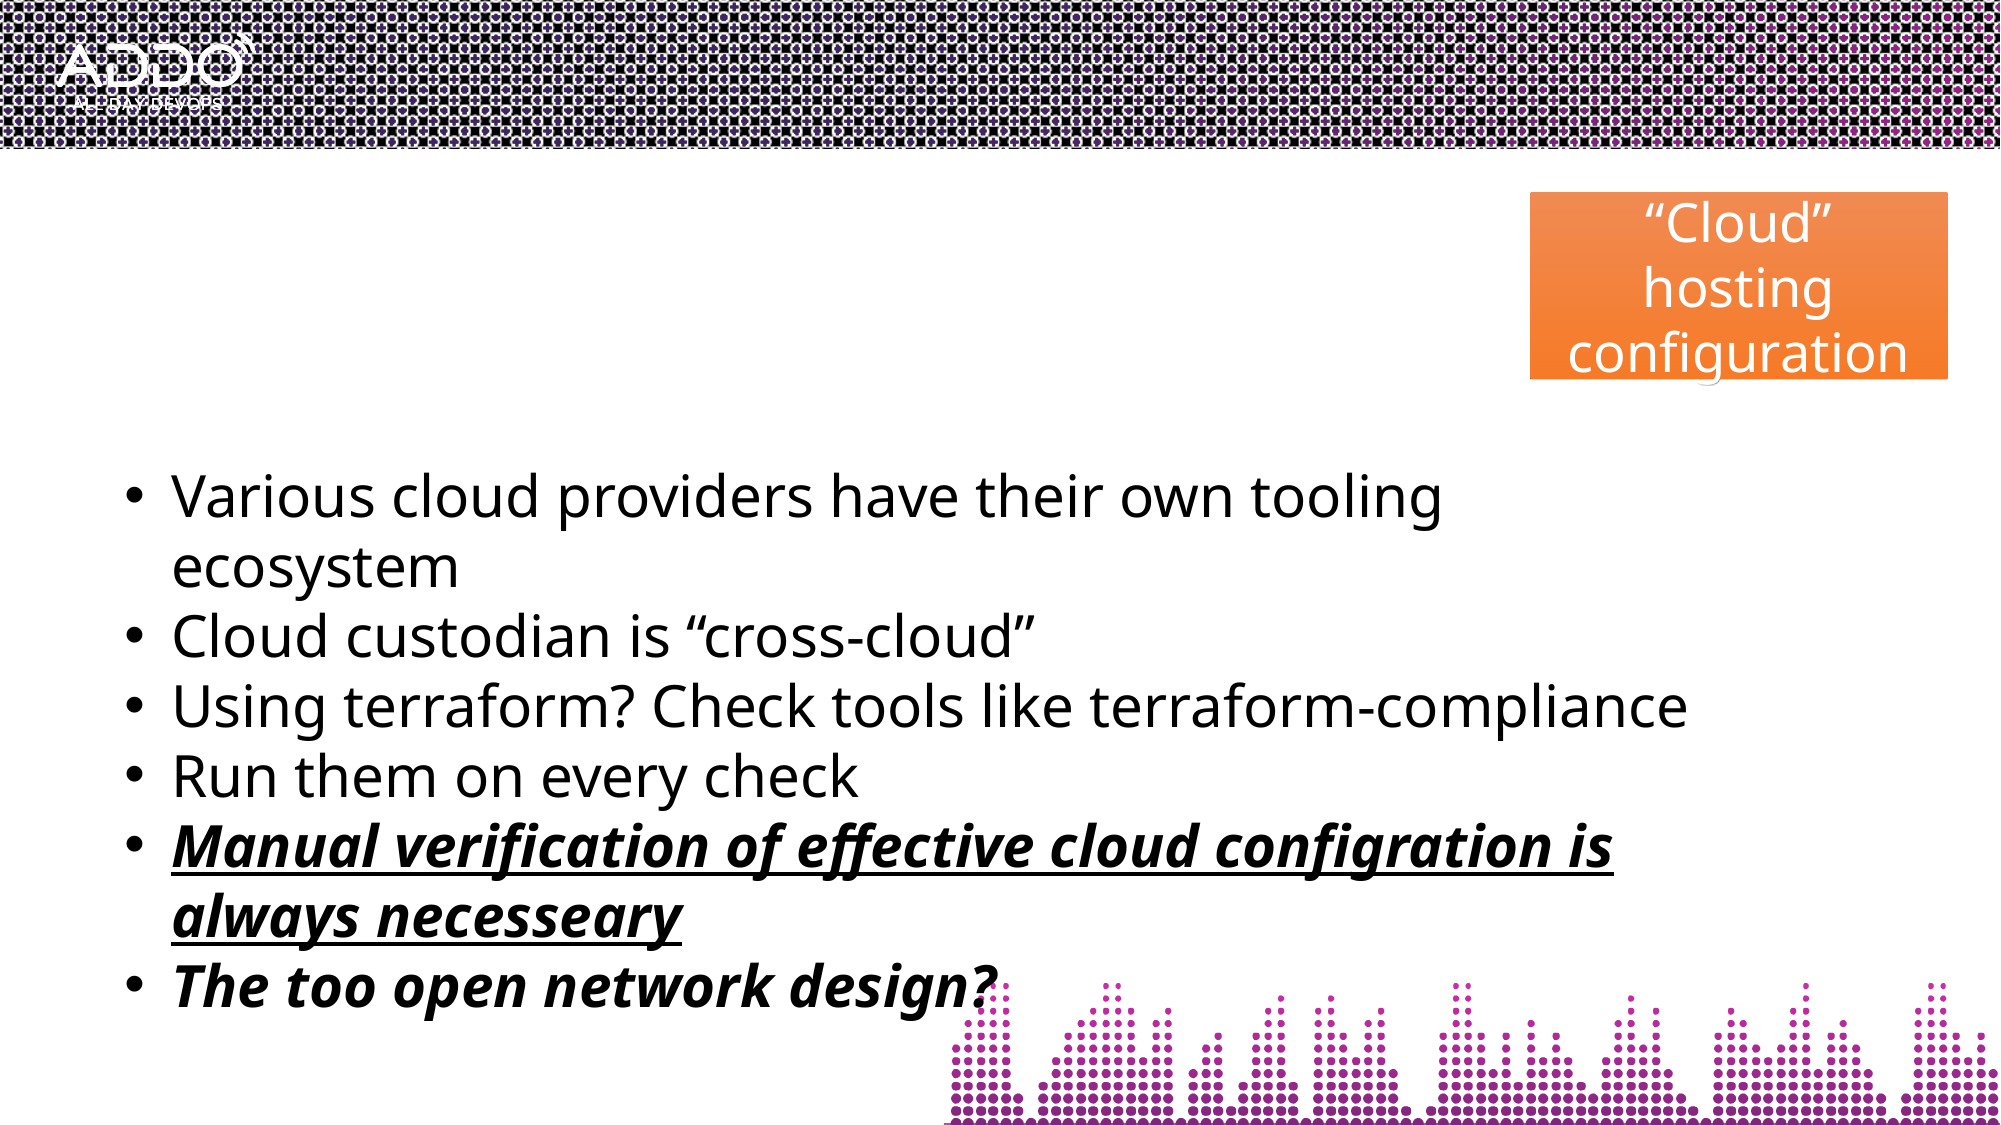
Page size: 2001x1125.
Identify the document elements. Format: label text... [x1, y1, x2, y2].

picture [943, 983, 2000, 1125]
text_box “Cloud” hosting configuration [1530, 192, 1948, 379]
text_box Various cloud providers have their own tooling ecosystem Cloud custodian is “cross-cloud” Using terraform? Check tools like terraform-compliance Run them on every check Manual verification of effective cloud configration is always necesseary The too open network design? [109, 451, 1740, 962]
picture [0, 0, 2000, 149]
